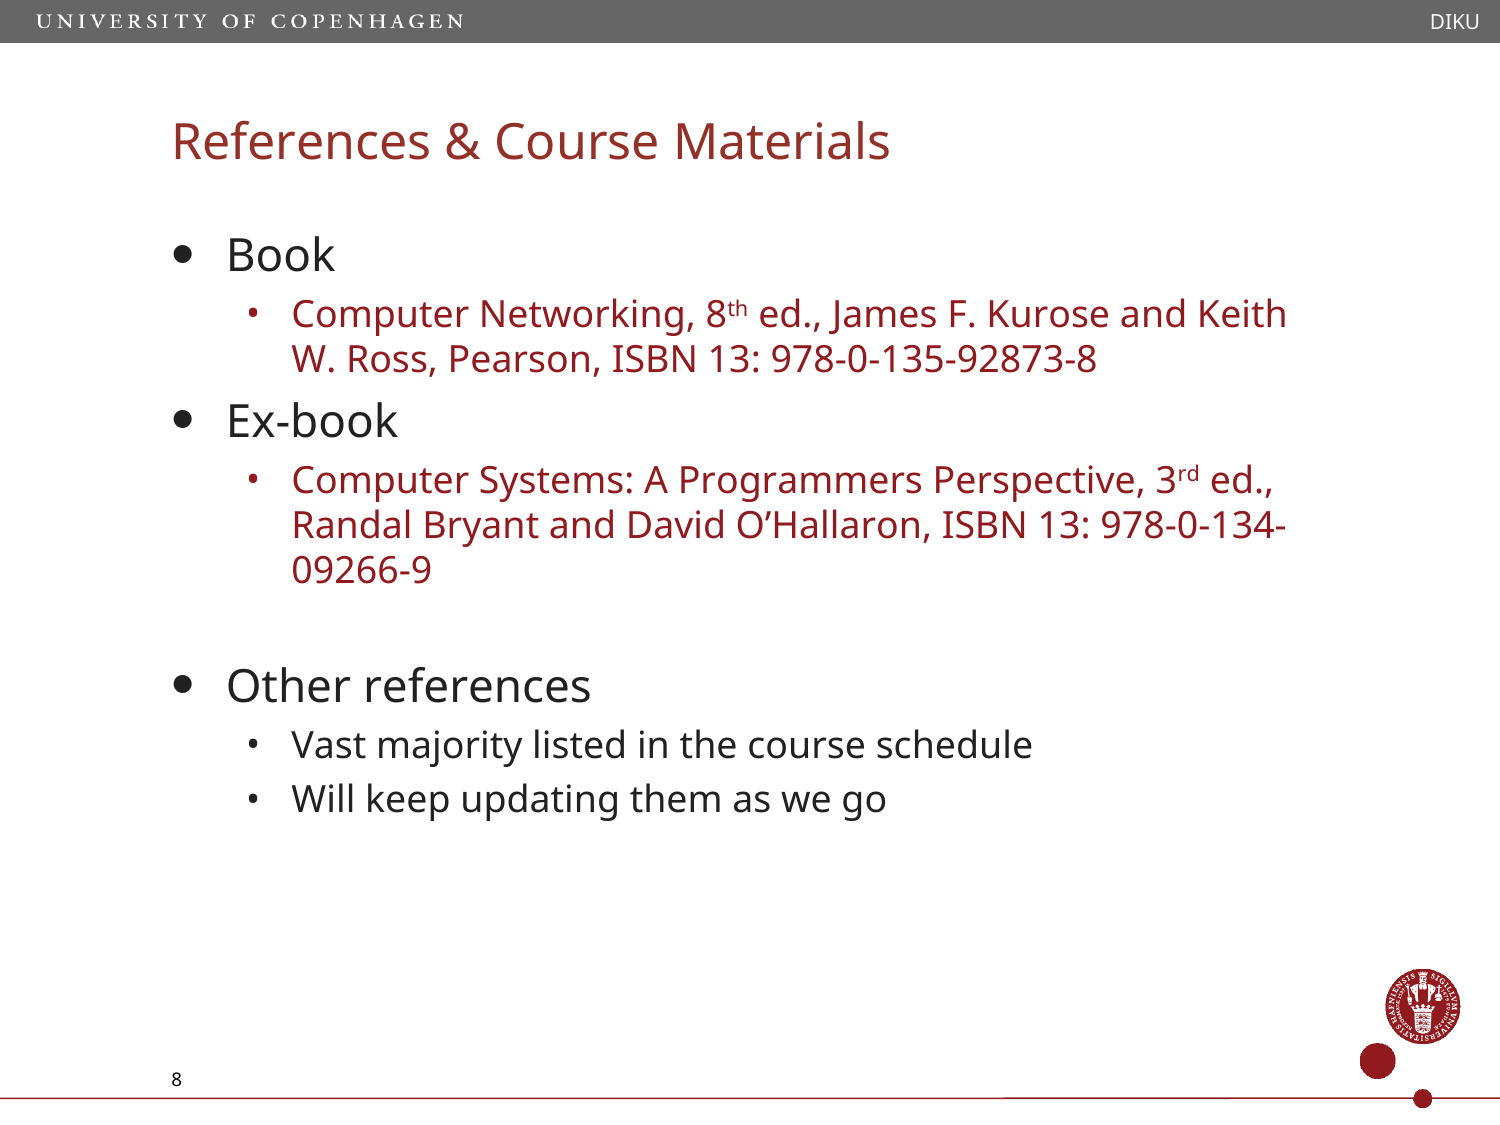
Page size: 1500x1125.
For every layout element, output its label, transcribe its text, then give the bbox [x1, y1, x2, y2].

text_box References & Course Materials [171, 75, 1329, 171]
text_box <number> [171, 1067, 522, 1092]
picture [0, 910, 1500, 1122]
text_box Book Computer Networking, 8th ed., James F. Kurose and Keith W. Ross, Pearson, ISBN 13: 978-0-135-92873-8 Ex-book Computer Systems: A Programmers Perspective, 3rd ed., Randal Bryant and David O’Hallaron, ISBN 13: 978-0-134-09266-9 Other references Vast majority listed in the course schedule Will keep updating them as we go [171, 225, 1329, 900]
text_box DIKU [469, 0, 1495, 43]
